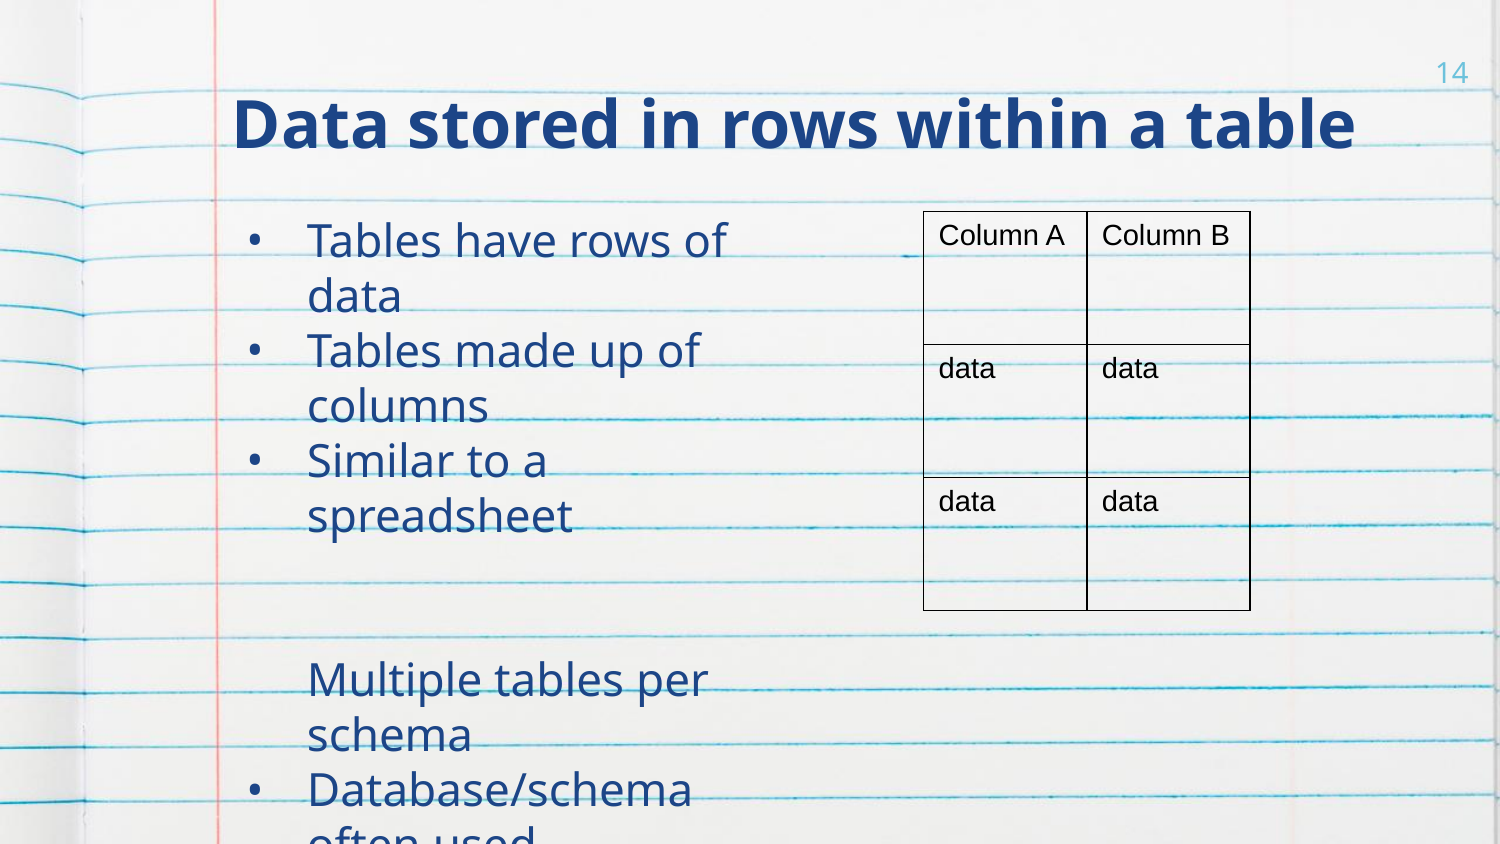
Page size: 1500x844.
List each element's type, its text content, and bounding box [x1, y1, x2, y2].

table_cell data [1088, 345, 1249, 477]
table_header Column A [924, 212, 1086, 344]
picture [314, 839, 326, 844]
picture [516, 839, 528, 844]
slide_number 1 [1378, 41, 1469, 107]
table_header Column B [1088, 212, 1249, 344]
title Data stored in rows within a table [231, 21, 1425, 162]
table_cell data [924, 478, 1086, 610]
picture [0, 0, 1500, 844]
picture [401, 839, 412, 844]
picture [373, 839, 385, 844]
list Tables have rows of data Tables made up of columns Similar to a spreadsheet Multiple tables per schema Database/schema often used interchangeably in MySQL You can have multiple schemas per server [231, 211, 811, 743]
picture [489, 839, 501, 844]
table_cell data [1088, 478, 1249, 610]
table_cell data [924, 345, 1086, 477]
